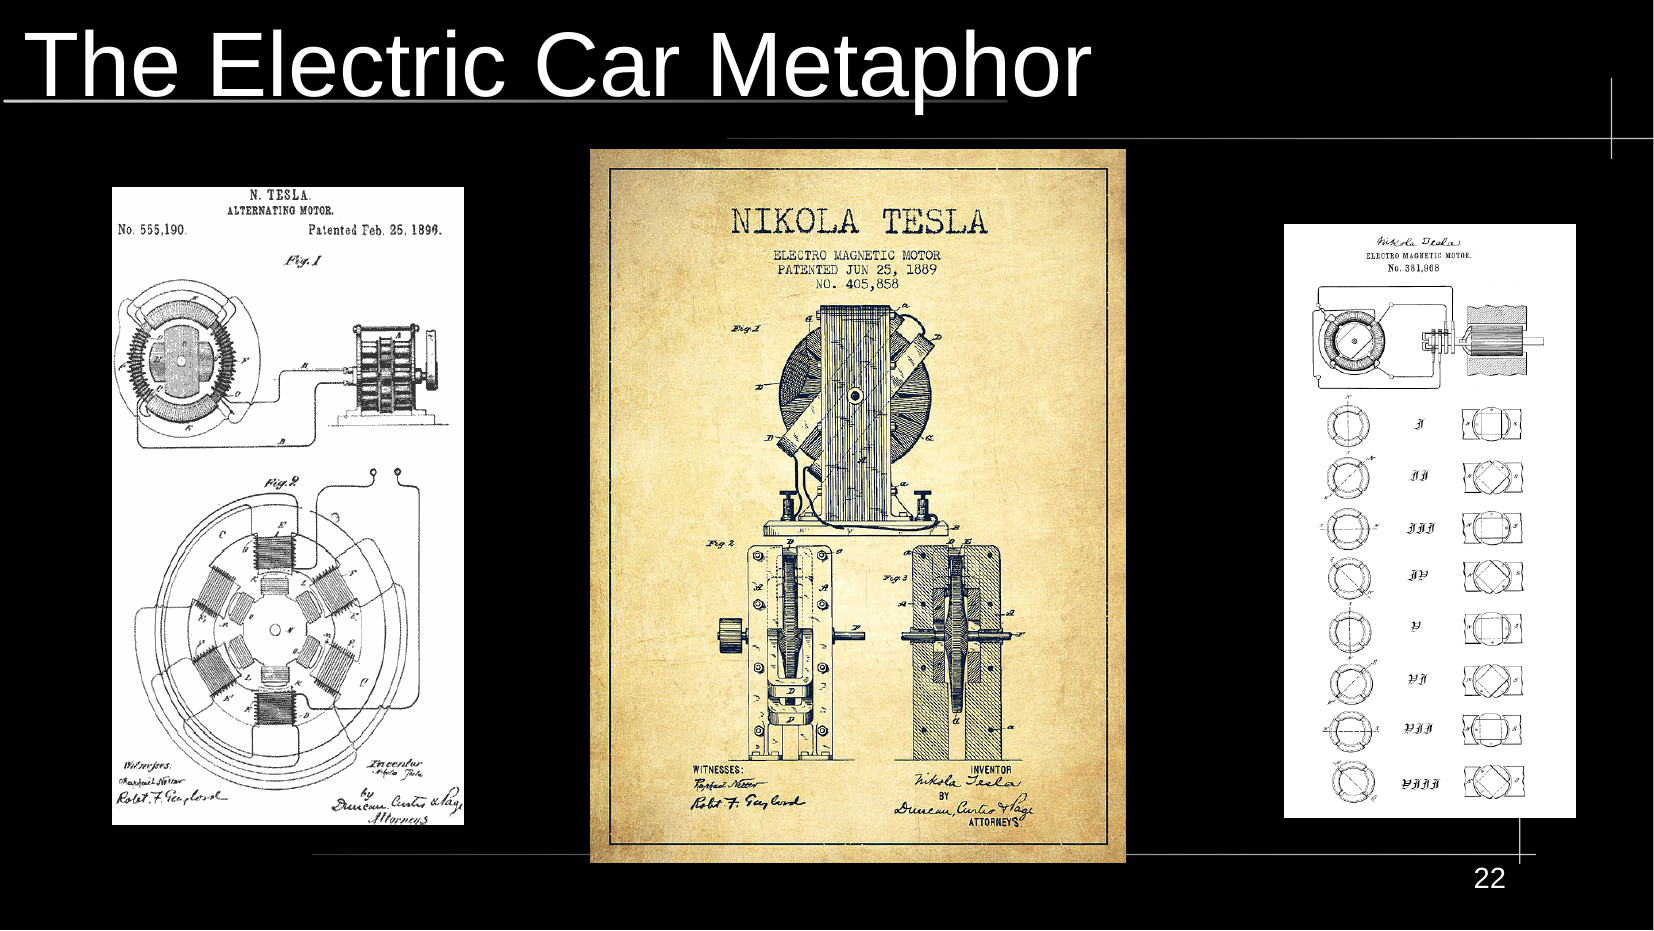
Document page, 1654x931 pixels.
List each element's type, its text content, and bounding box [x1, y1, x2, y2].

picture [112, 187, 464, 826]
title The Electric Car Metaphor [23, 11, 1589, 119]
picture [590, 149, 1126, 863]
picture [1284, 224, 1576, 818]
